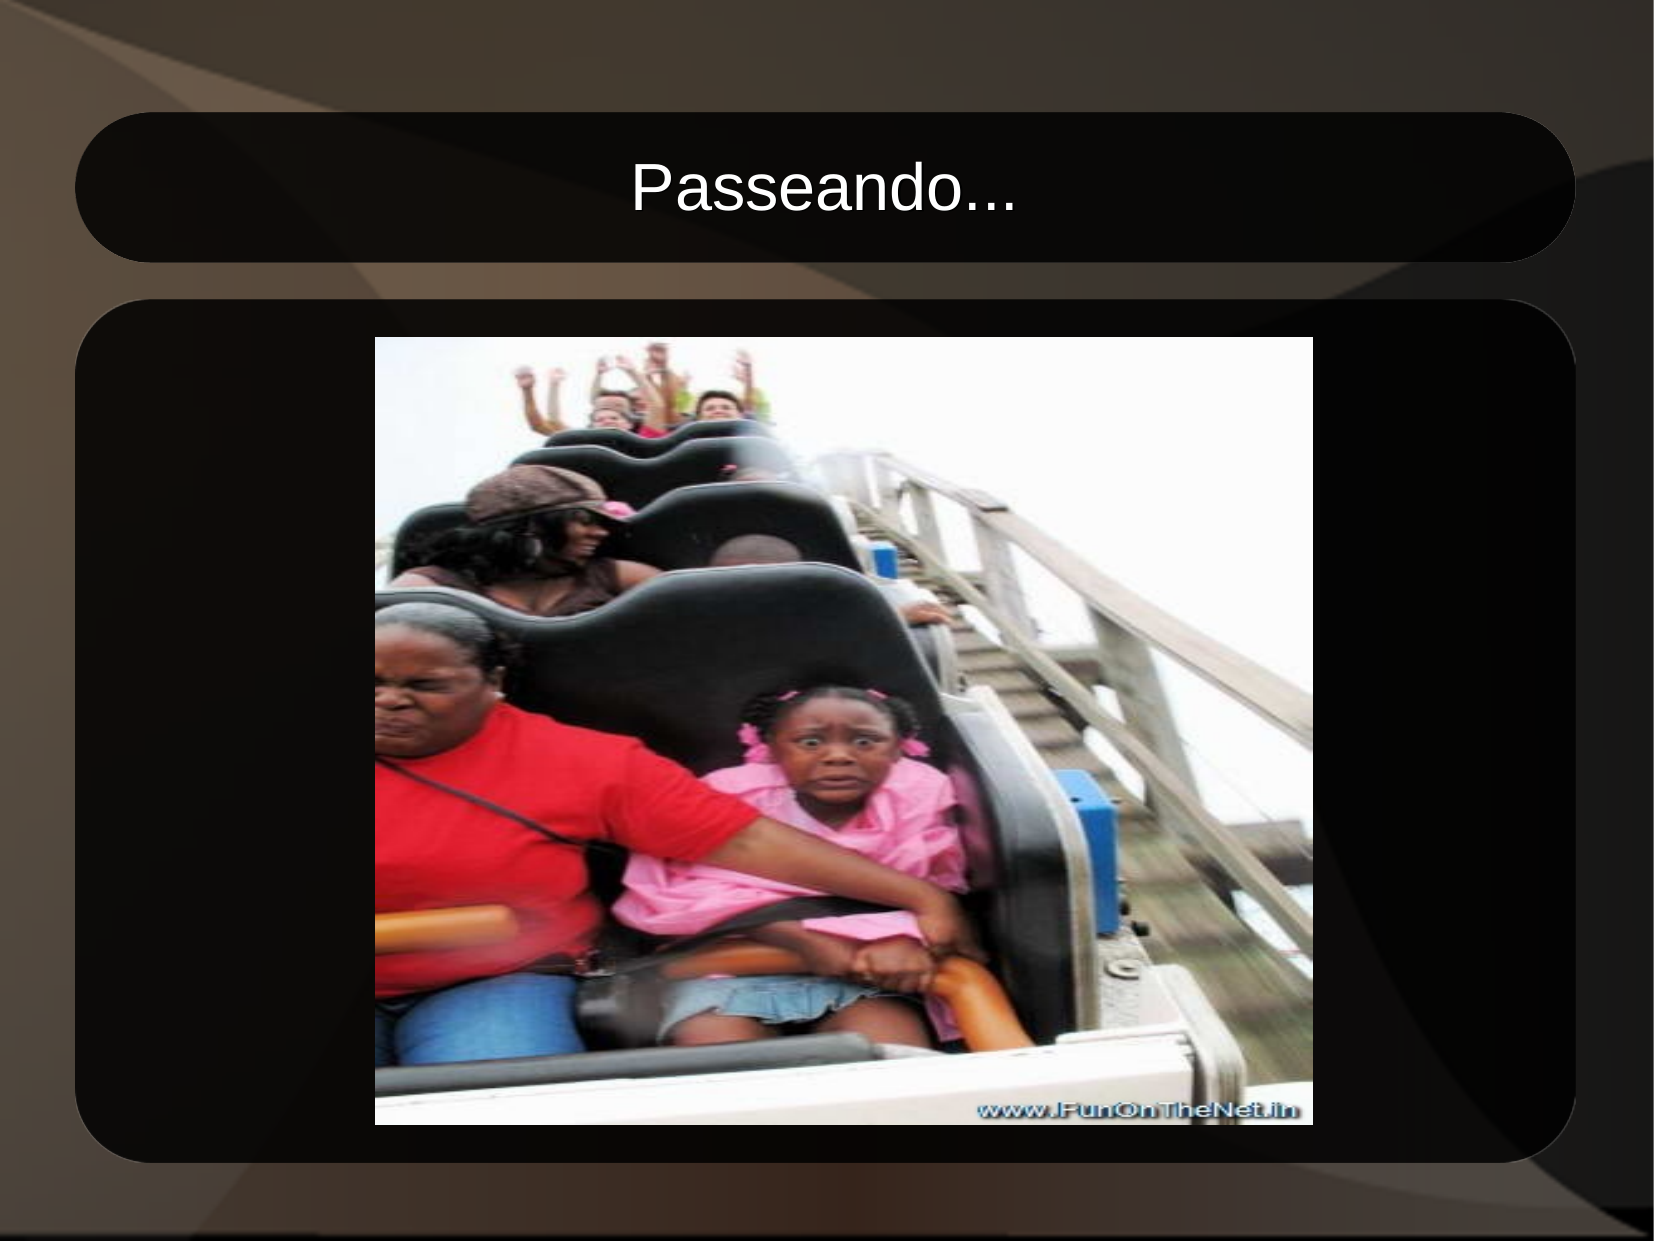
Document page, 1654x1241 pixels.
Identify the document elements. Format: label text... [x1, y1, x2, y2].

text_box [75, 300, 1576, 1163]
picture [0, 0, 1654, 1241]
text_box Passeando... [75, 112, 1576, 263]
